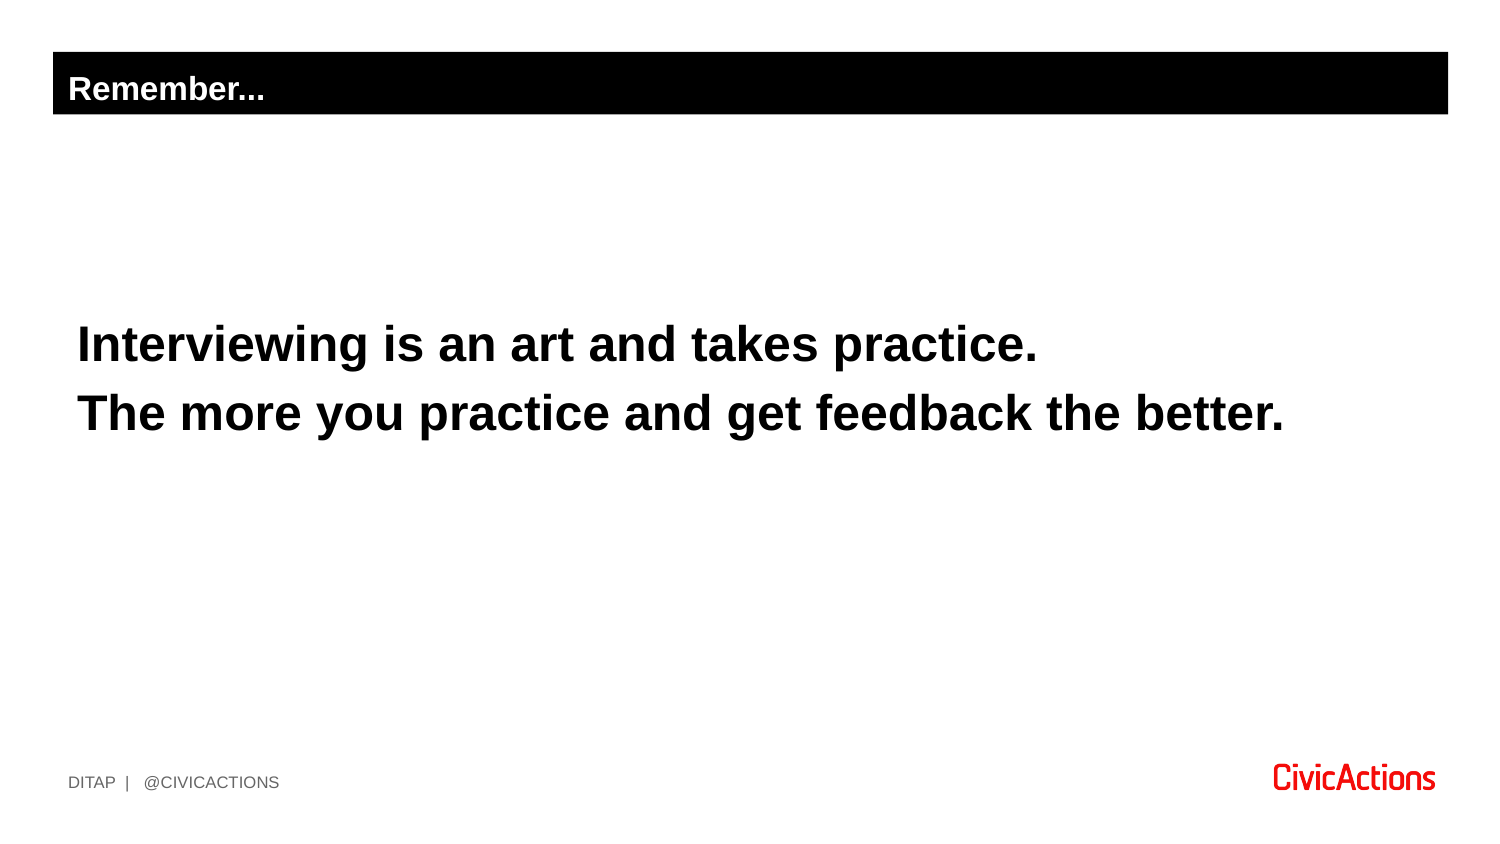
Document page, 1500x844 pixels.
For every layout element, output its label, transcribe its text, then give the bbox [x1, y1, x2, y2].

text_box Interviewing is an art and takes practice. The more you practice and get feedback the better. [62, 158, 1449, 714]
title Remember... [53, 51, 1449, 115]
picture [1271, 758, 1438, 795]
